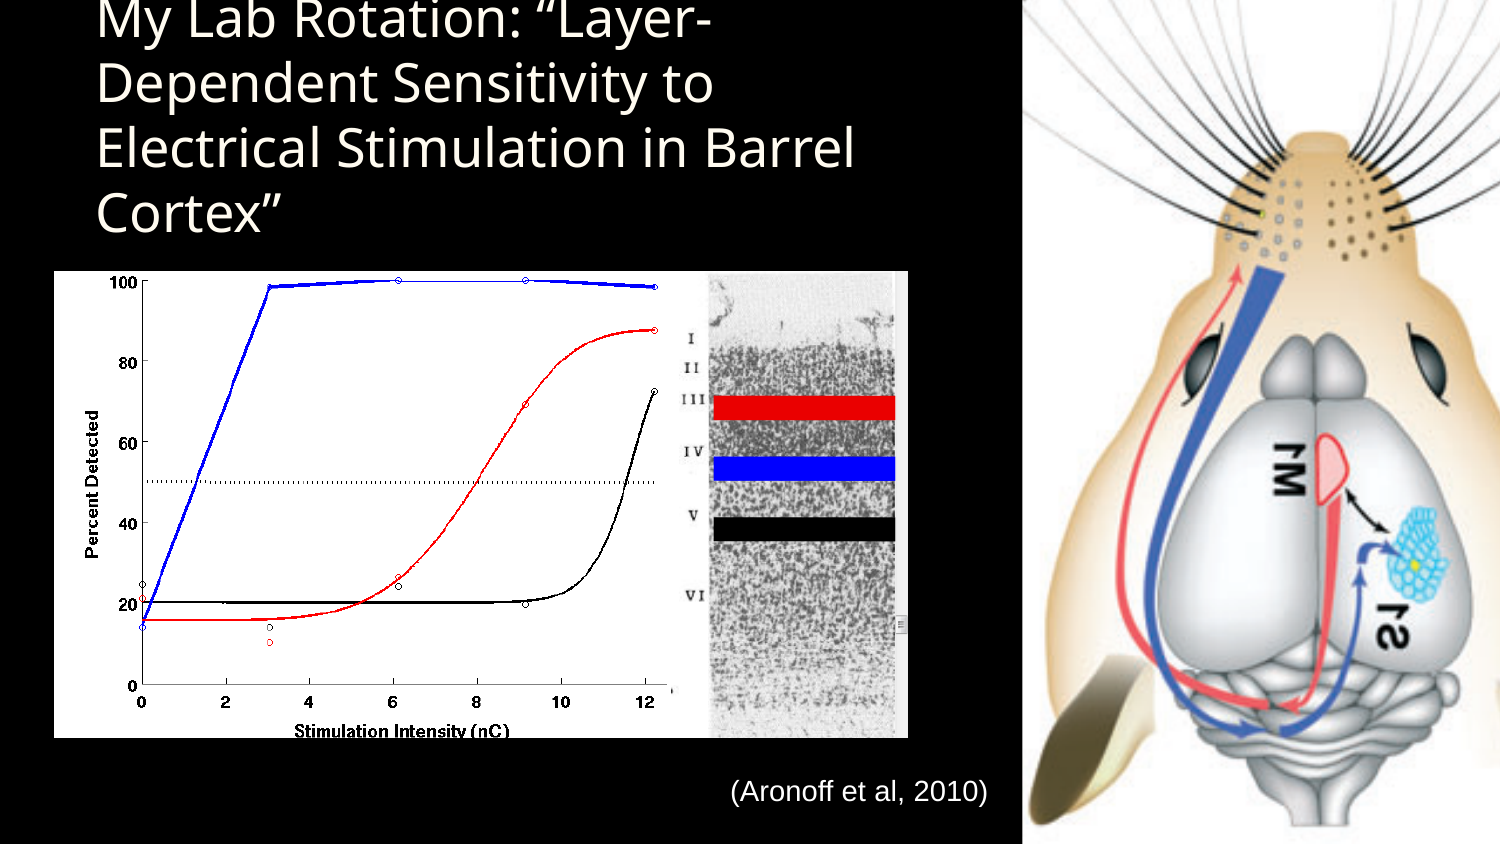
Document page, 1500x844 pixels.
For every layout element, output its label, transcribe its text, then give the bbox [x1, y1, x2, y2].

title My Lab Rotation: “Layer-Dependent Sensitivity to Electrical Stimulation in Barrel Cortex” [80, 53, 969, 259]
picture [54, 271, 908, 738]
picture [1022, 0, 1500, 844]
text_box (Aronoff et al, 2010) [715, 751, 1016, 829]
